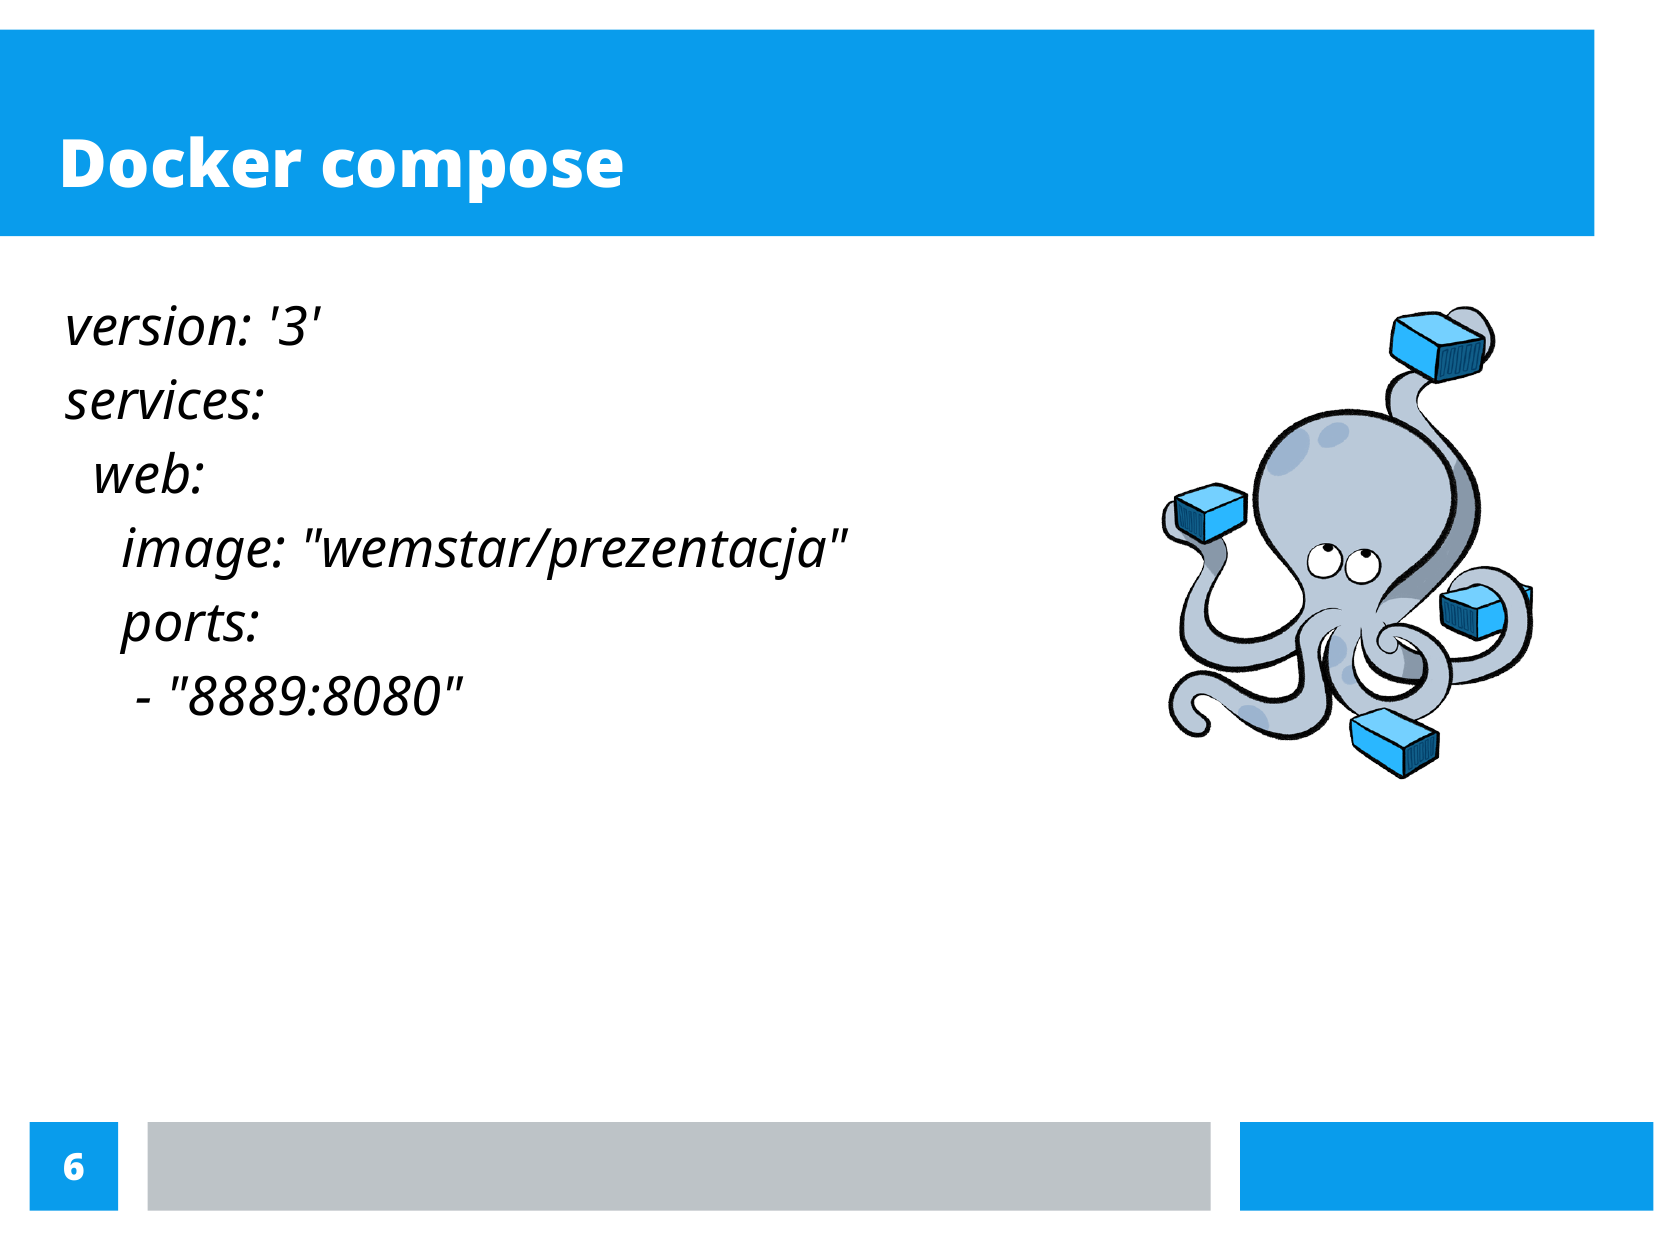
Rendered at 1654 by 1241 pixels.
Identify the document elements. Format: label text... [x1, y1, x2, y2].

text_box version: '3' services: web: image: "wemstar/prezentacja" ports: - "8889:8080" [51, 280, 1011, 704]
picture [1099, 297, 1596, 787]
title Docker compose [59, 59, 1595, 207]
